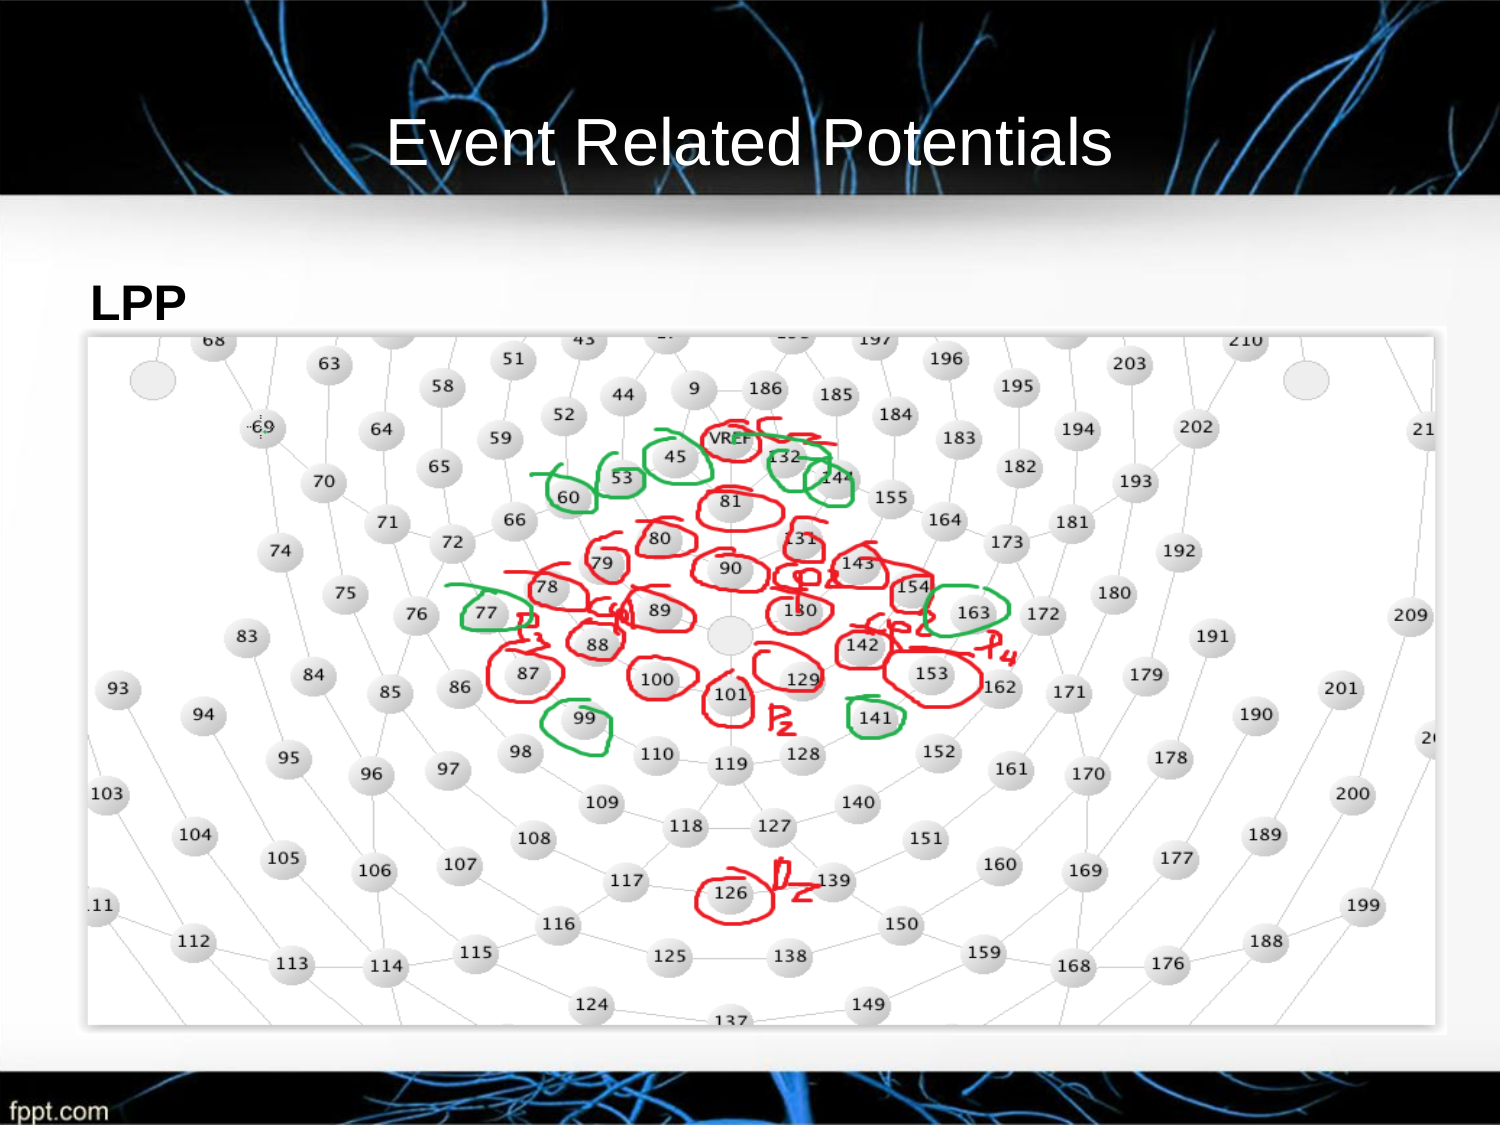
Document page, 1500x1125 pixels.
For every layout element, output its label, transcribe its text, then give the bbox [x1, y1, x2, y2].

title Event Related Potentials [75, 45, 1425, 233]
list LPP [75, 262, 1425, 326]
picture [0, 0, 1500, 1125]
